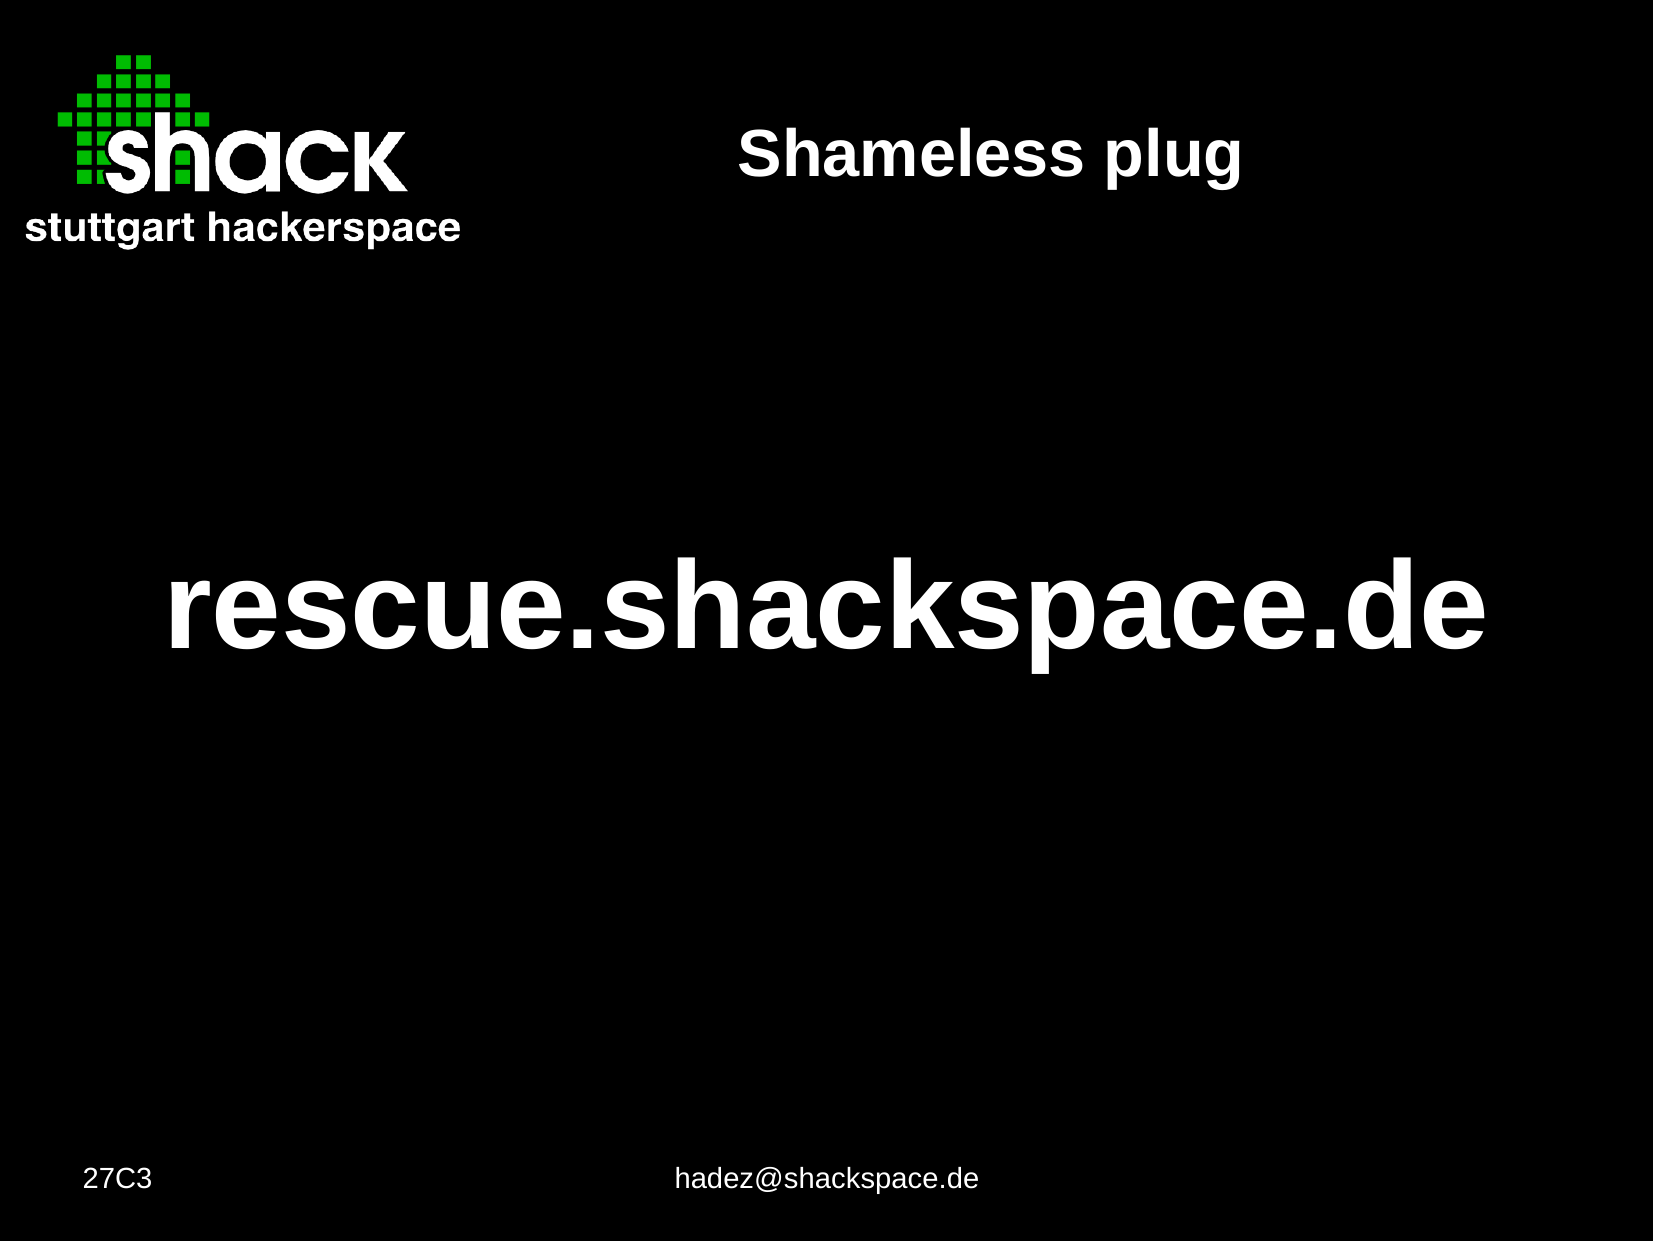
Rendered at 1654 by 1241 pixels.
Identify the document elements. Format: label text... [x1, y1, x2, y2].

subtitle rescue.shackspace.de [82, 297, 1571, 1118]
picture [8, 47, 477, 257]
title Shameless plug [412, 49, 1571, 257]
